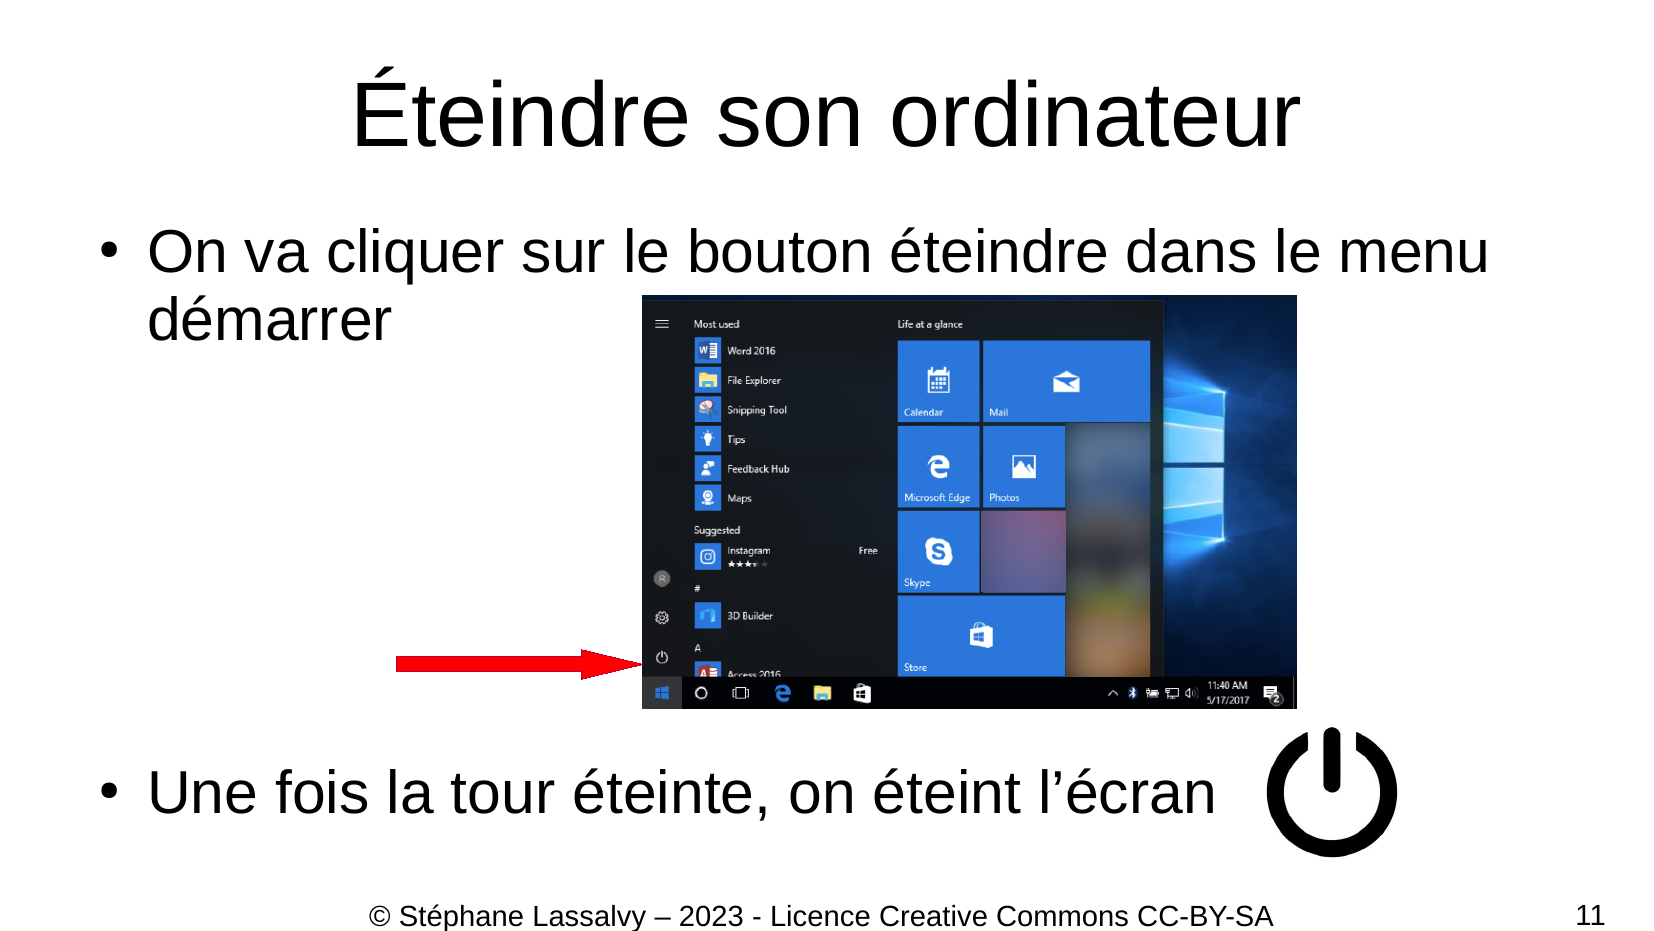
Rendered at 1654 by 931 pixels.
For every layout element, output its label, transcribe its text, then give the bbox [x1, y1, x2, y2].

text_box [396, 649, 643, 680]
picture [1254, 710, 1418, 880]
text_box <numéro> [1560, 891, 1654, 931]
title Éteindre son ordinateur [82, 37, 1571, 193]
text_box © Stéphane Lassalvy – 2023 - Licence Creative Commons CC-BY-SA [354, 893, 1300, 931]
list On va cliquer sur le bouton éteindre dans le menu démarrer Une fois la tour éteinte, on éteint l’écran [82, 217, 1571, 827]
picture [642, 295, 1297, 709]
